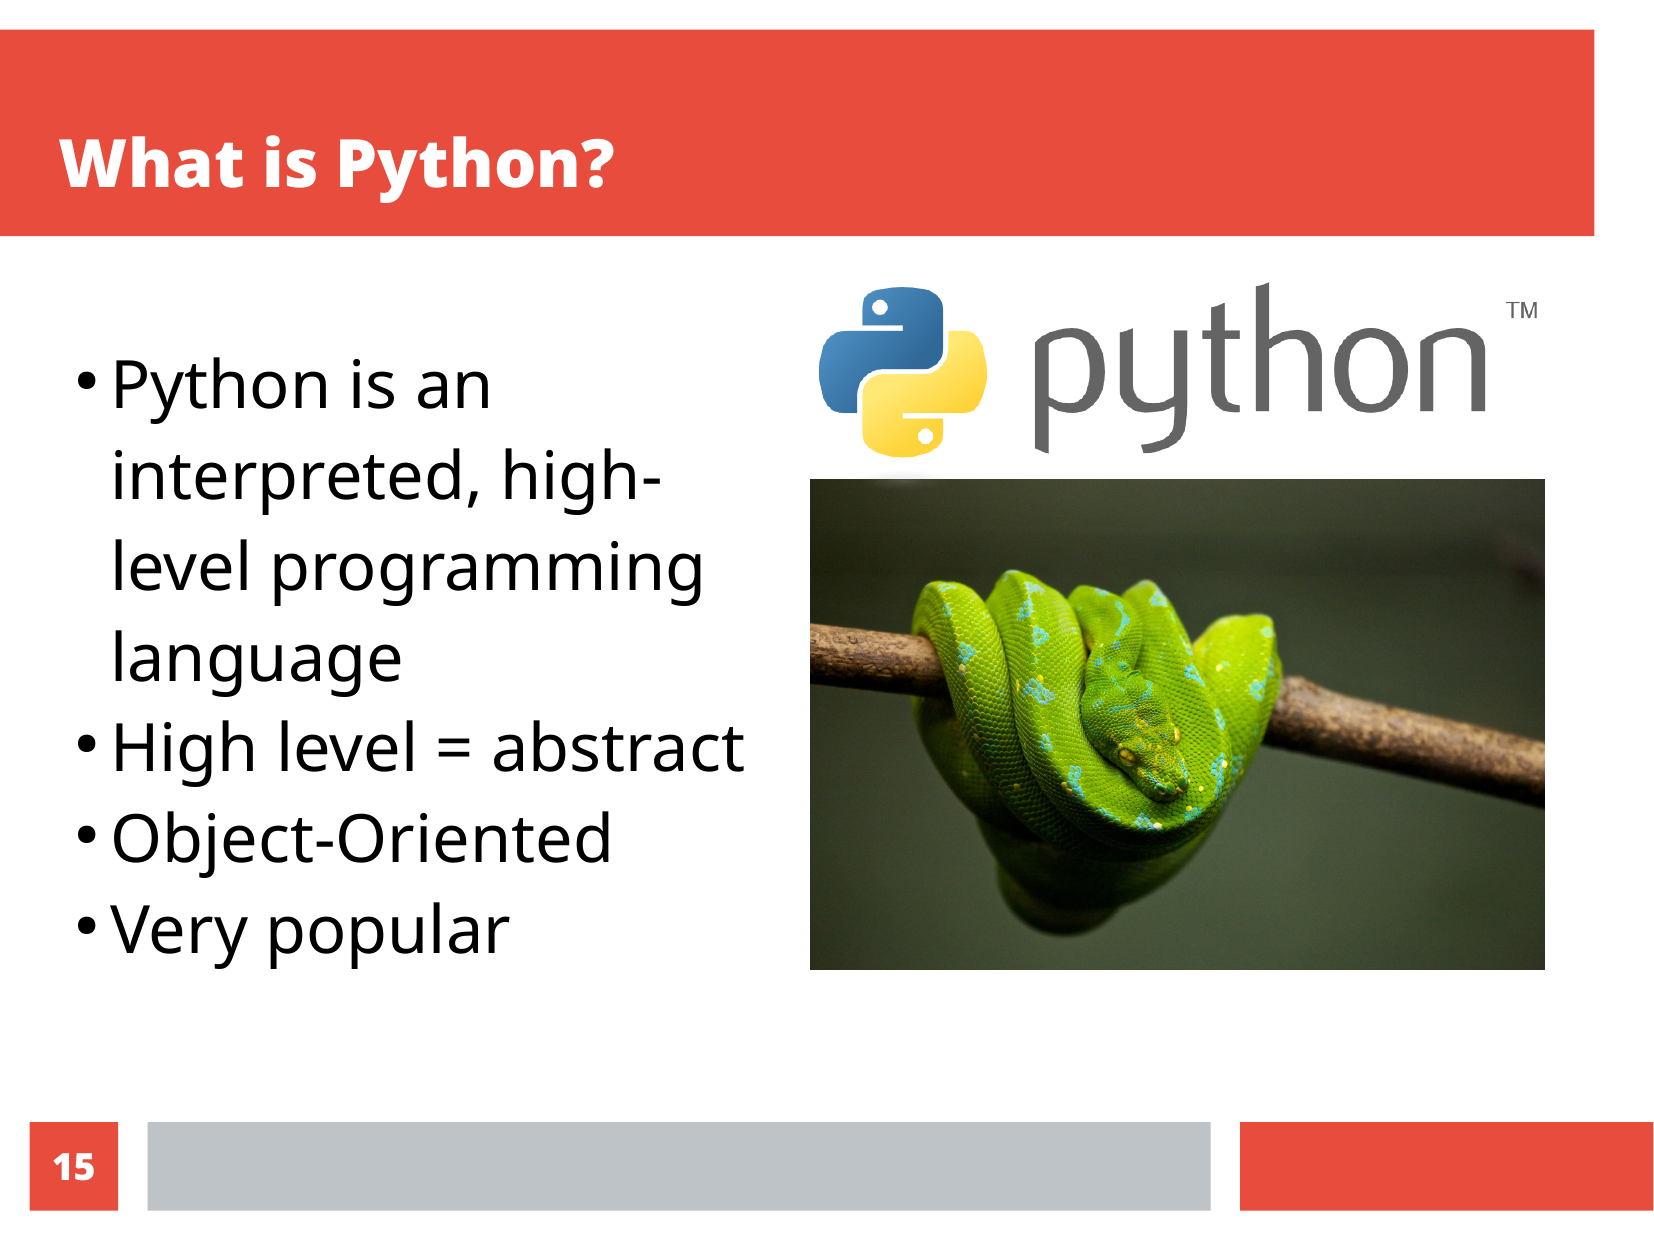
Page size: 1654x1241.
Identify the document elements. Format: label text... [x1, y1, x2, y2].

picture [810, 277, 1545, 970]
text_box Python is an interpreted, high-level programming language High level = abstract Object-Oriented Very popular [60, 330, 811, 849]
title What is Python? [59, 59, 1595, 207]
